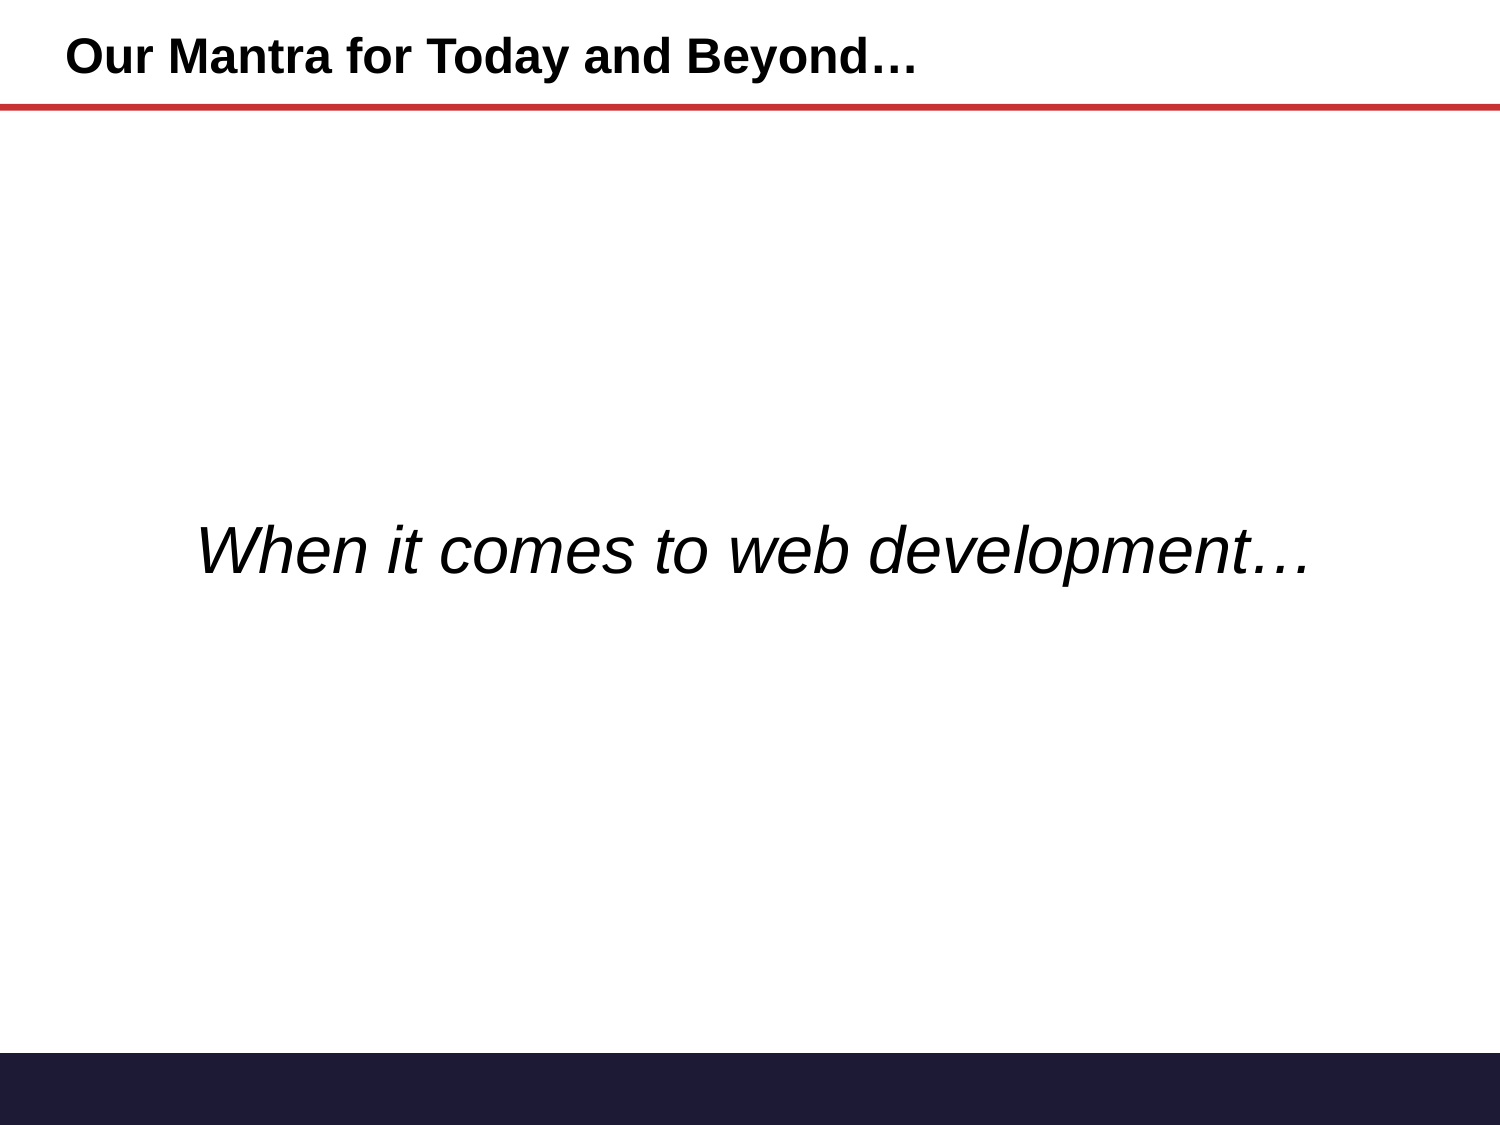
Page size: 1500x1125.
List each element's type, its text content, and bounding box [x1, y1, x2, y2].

text_box When it comes to web development… [49, 499, 1463, 595]
title Our Mantra for Today and Beyond… [50, 0, 948, 108]
